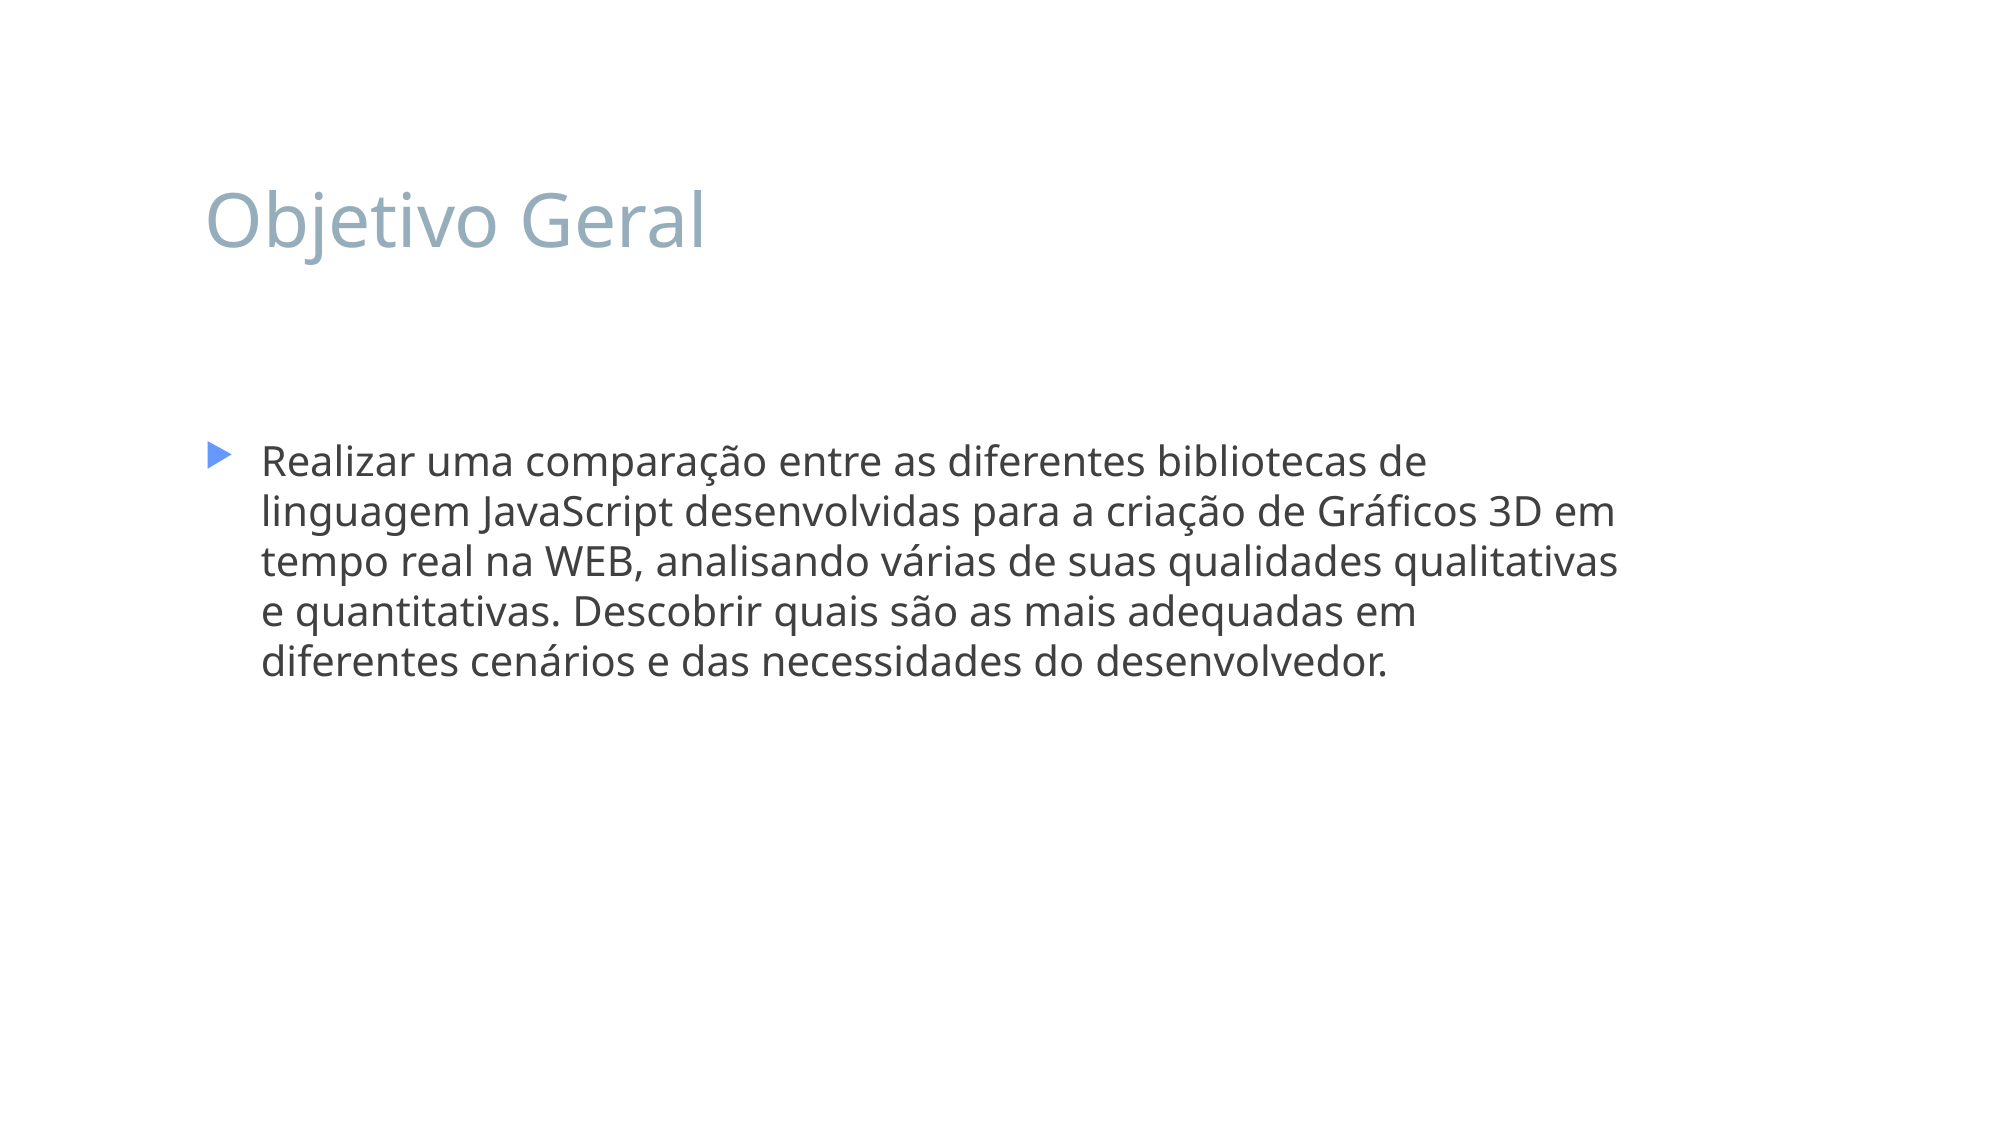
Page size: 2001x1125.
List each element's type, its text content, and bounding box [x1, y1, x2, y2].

title Objetivo Geral [189, 159, 1627, 276]
list Realizar uma comparação entre as diferentes bibliotecas de linguagem JavaScript desenvolvidas para a criação de Gráficos 3D em tempo real na WEB, analisando várias de suas qualidades qualitativas e quantitativas. Descobrir quais são as mais adequadas em diferentes cenários e das necessidades do desenvolvedor. [189, 427, 1638, 988]
